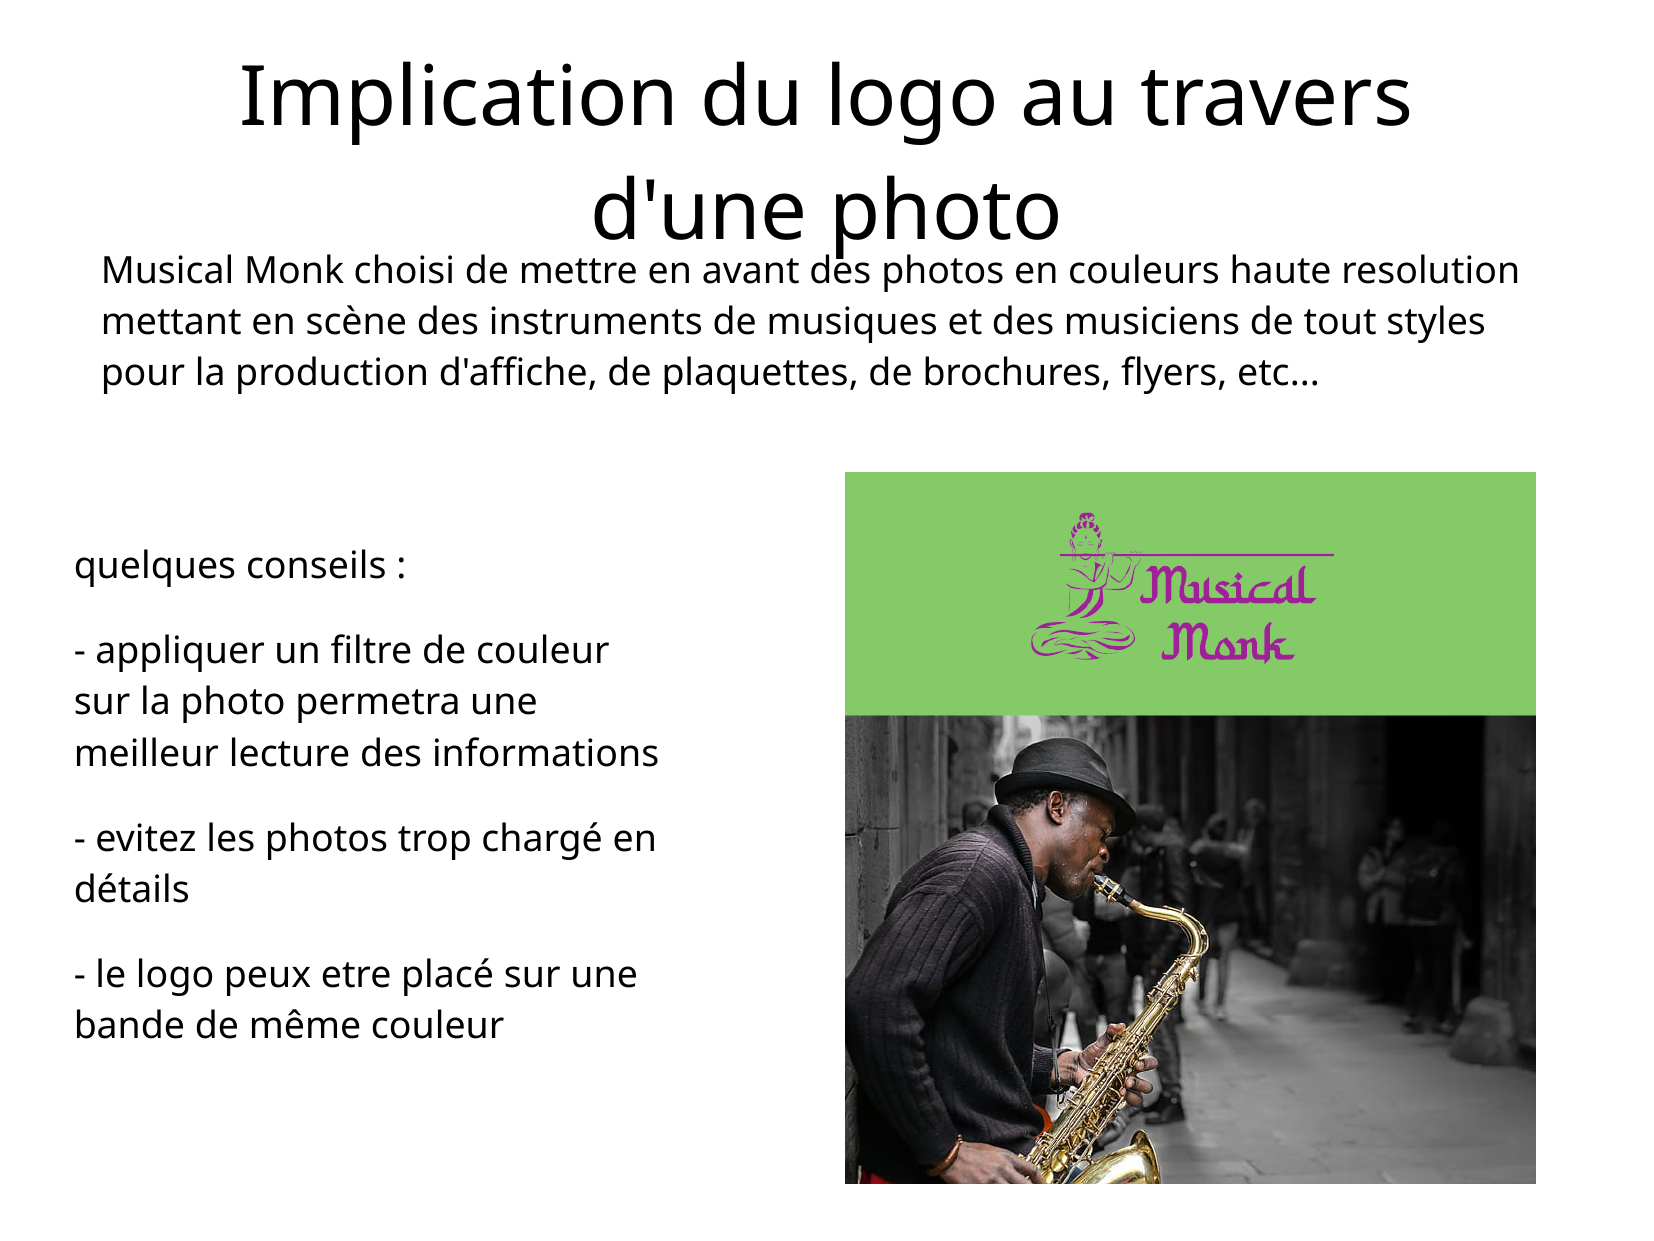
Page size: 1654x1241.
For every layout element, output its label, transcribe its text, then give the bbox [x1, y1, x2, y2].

text_box Musical Monk choisi de mettre en avant des photos en couleurs haute resolution mettant en scène des instruments de musiques et des musiciens de tout styles pour la production d'affiche, de plaquettes, de brochures, flyers, etc... [86, 236, 1568, 466]
picture [845, 472, 1536, 1184]
text_box Implication du logo au travers d'une photo [147, 29, 1506, 148]
text_box quelques conseils : - appliquer un filtre de couleur sur la photo permetra une meilleur lecture des informations - evitez les photos trop chargé en détails - le logo peux etre placé sur une bande de même couleur [59, 531, 680, 954]
